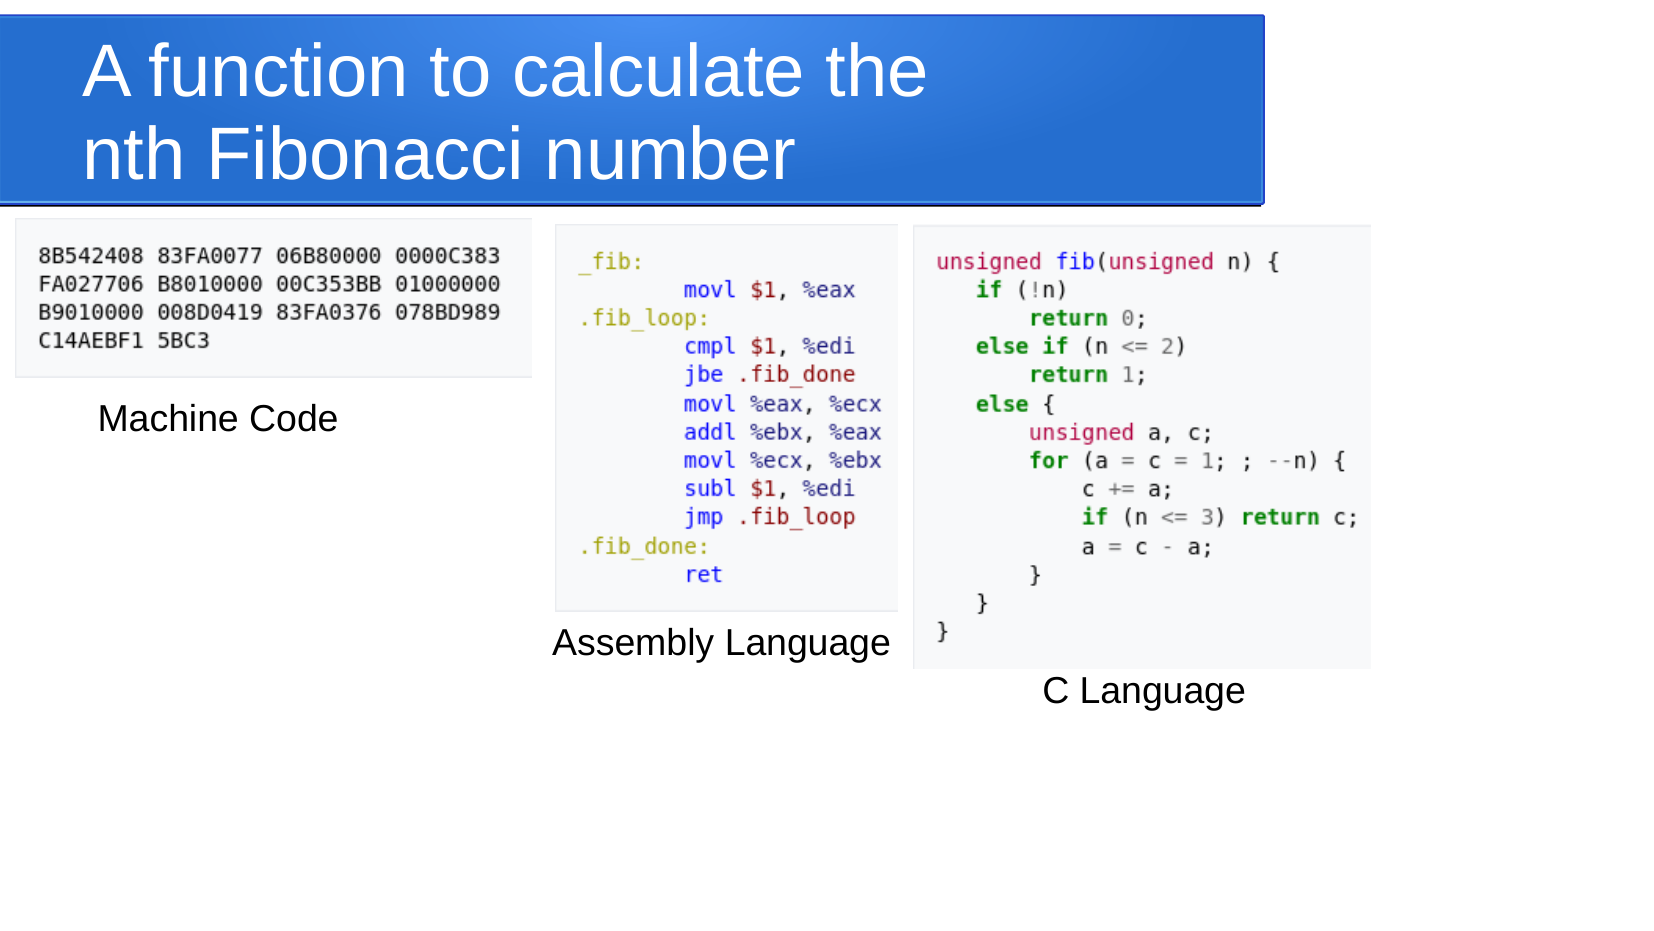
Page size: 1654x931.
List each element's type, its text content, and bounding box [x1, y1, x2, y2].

text_box Assembly Language [537, 614, 916, 686]
title A function to calculate the nth Fibonacci number [82, 0, 1583, 237]
picture [555, 224, 898, 612]
text_box C Language [1027, 662, 1276, 719]
text_box Machine Code [82, 389, 438, 447]
picture [913, 224, 1371, 669]
picture [15, 218, 532, 378]
